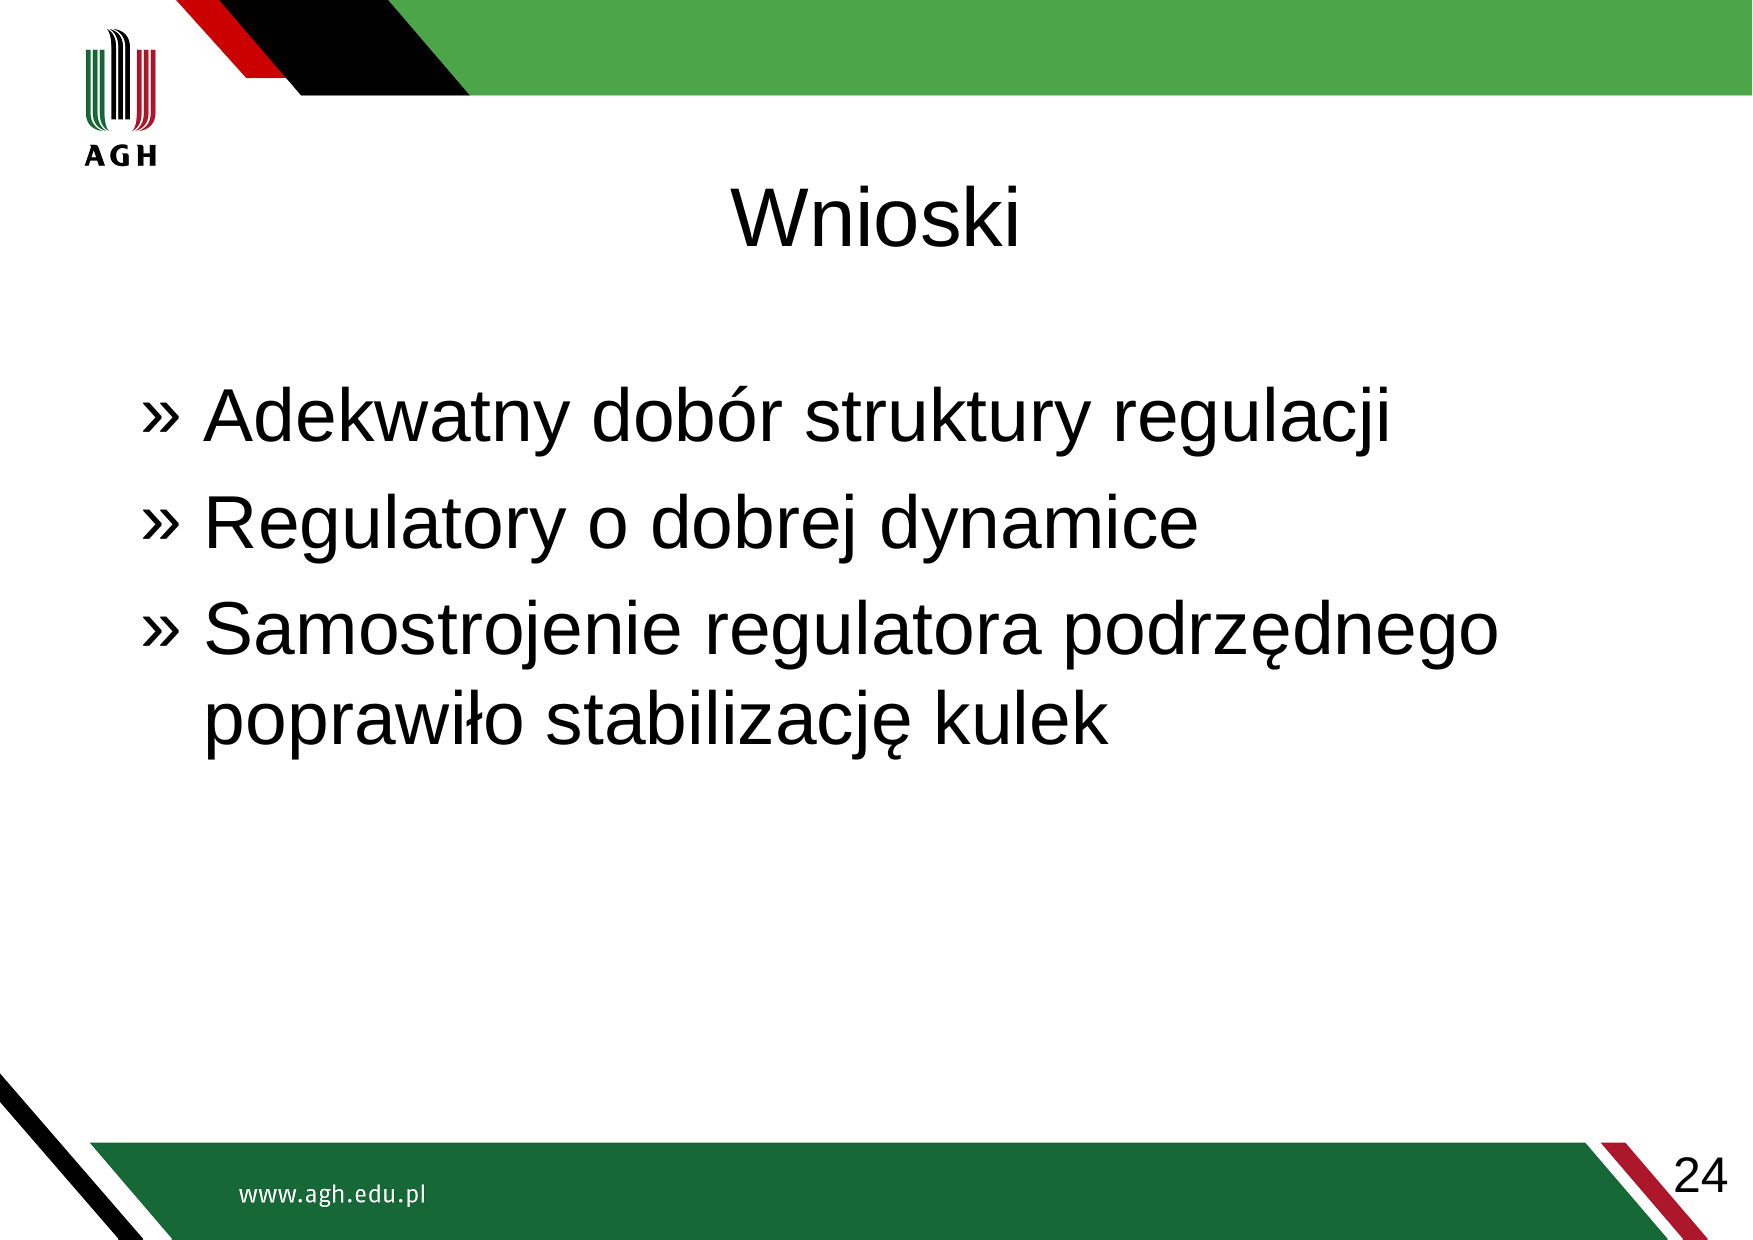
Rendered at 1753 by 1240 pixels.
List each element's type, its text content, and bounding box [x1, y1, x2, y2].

title Wnioski [131, 110, 1622, 317]
list Adekwatny dobór struktury regulacji Regulatory o dobrej dynamice Samostrojenie regulatora podrzędnego poprawiło stabilizację kulek [131, 358, 1622, 1103]
picture [0, 0, 1753, 1240]
